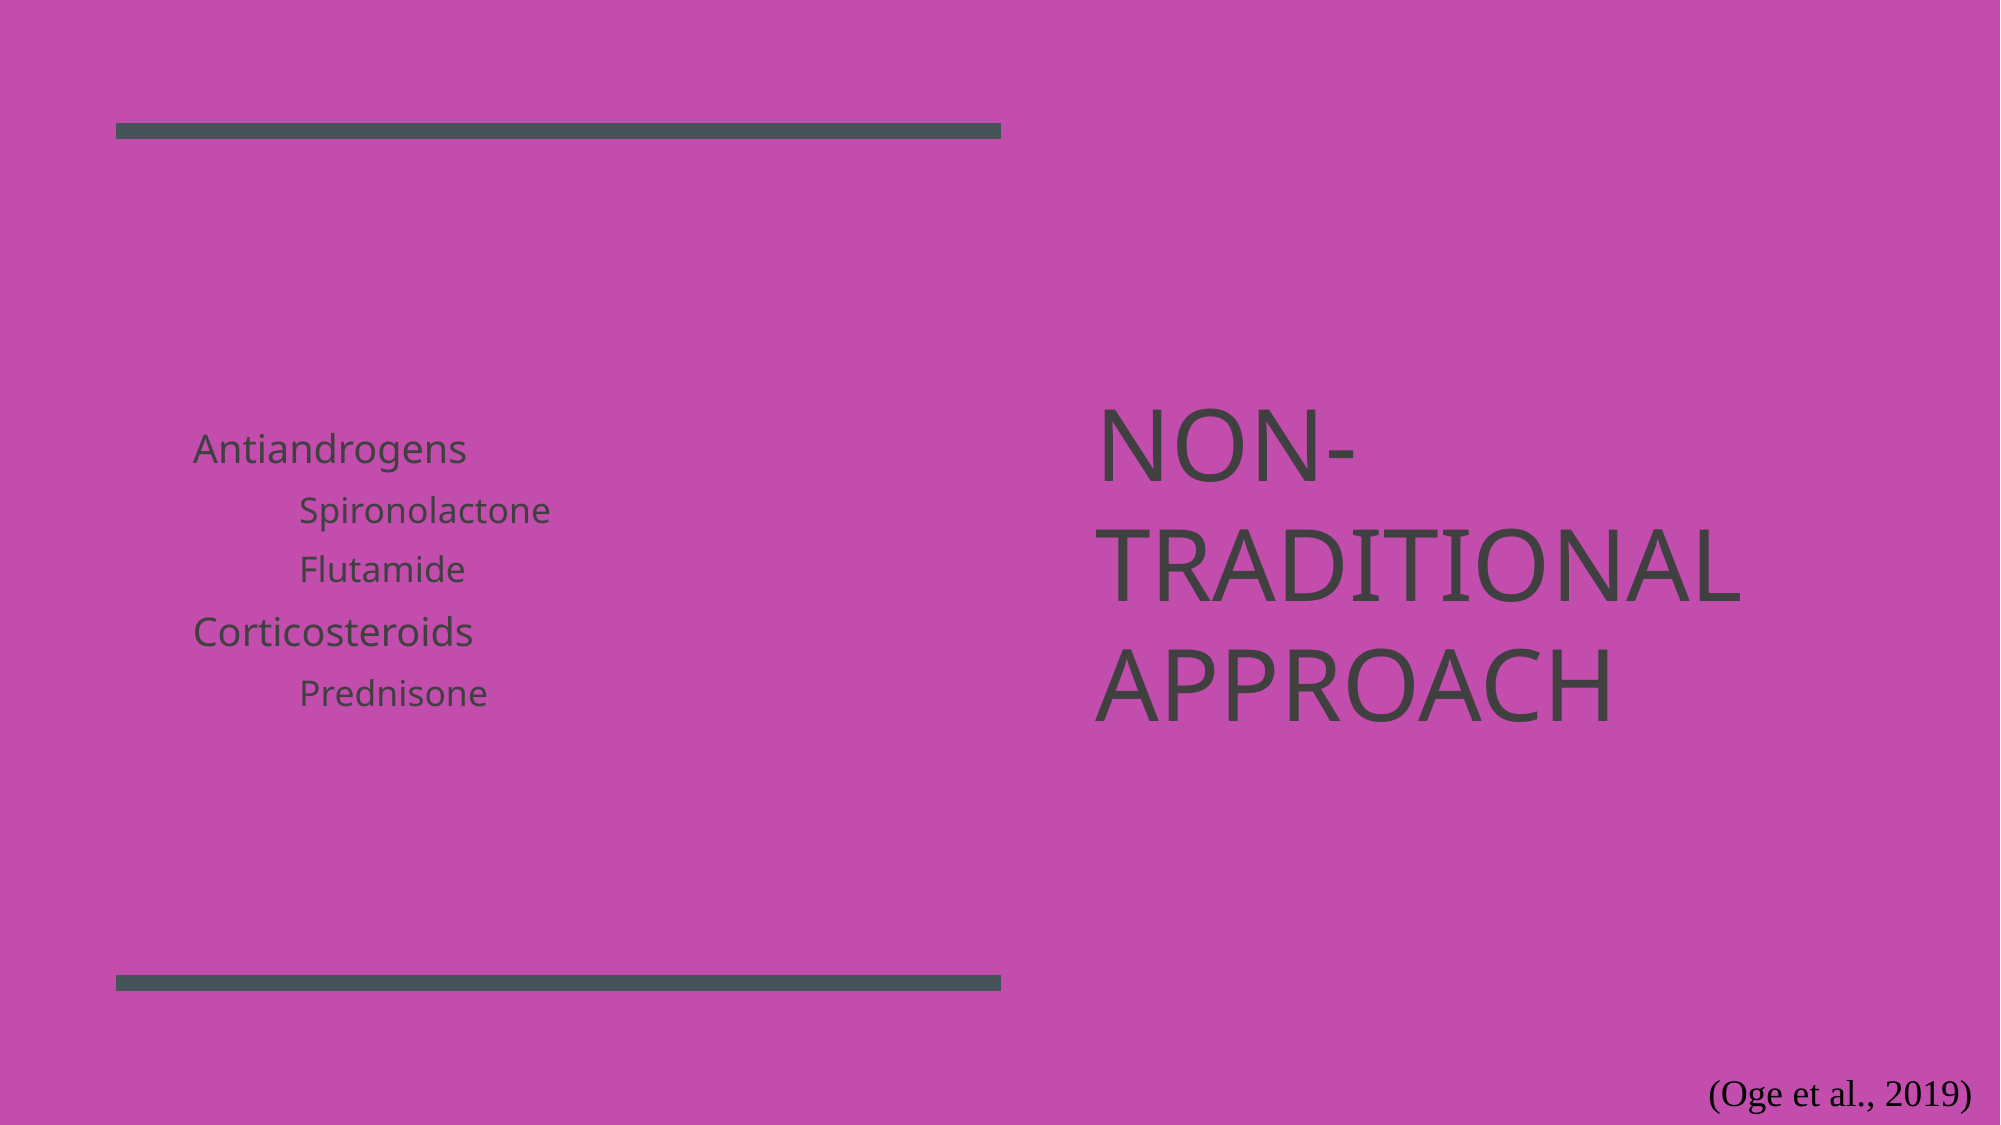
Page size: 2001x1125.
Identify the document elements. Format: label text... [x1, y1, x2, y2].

text_box (Oge et al., 2019) [1693, 1061, 1998, 1121]
title Non-traditional approach [1080, 160, 1874, 962]
list Antiandrogens Spironolactone Flutamide Corticosteroids Prednisone [127, 171, 960, 962]
text_box [0, 0, 2000, 1125]
